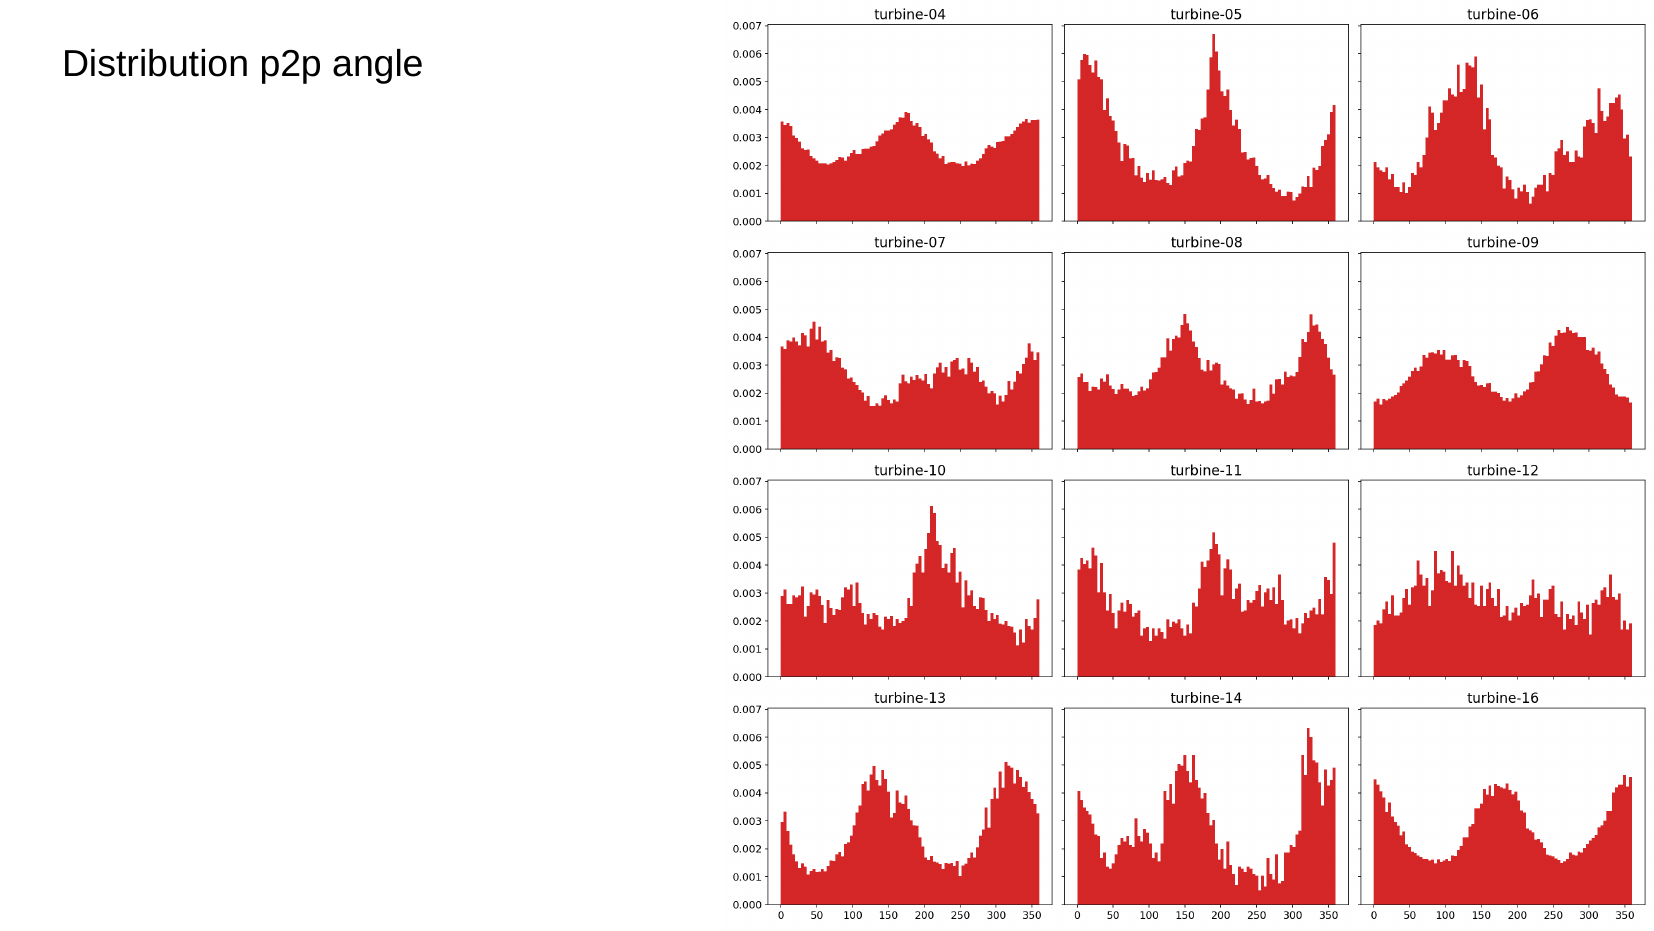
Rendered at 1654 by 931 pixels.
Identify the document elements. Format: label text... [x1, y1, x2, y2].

picture [723, 0, 1654, 931]
text_box Distribution p2p angle [47, 35, 697, 93]
